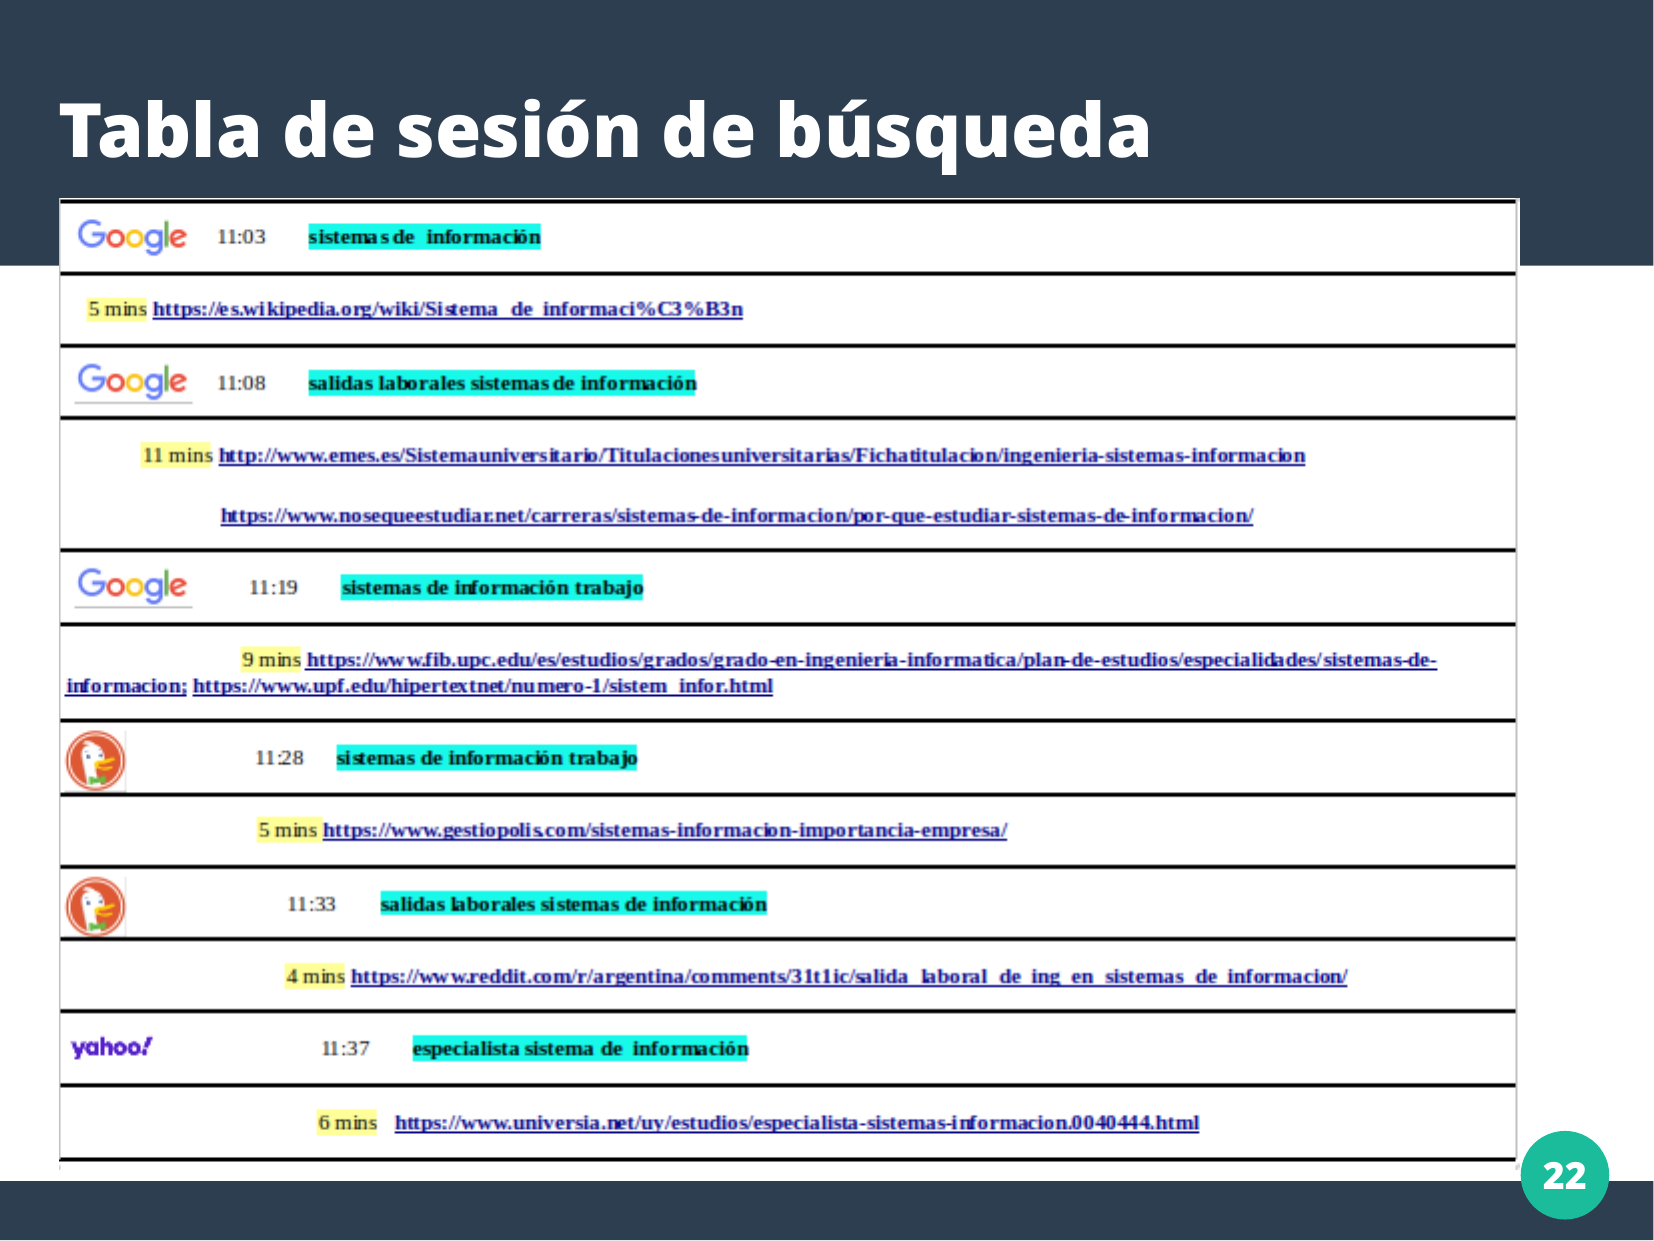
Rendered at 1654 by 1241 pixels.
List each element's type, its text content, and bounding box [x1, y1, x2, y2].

title Tabla de sesión de búsqueda [59, 49, 1595, 207]
picture [59, 198, 1520, 1170]
